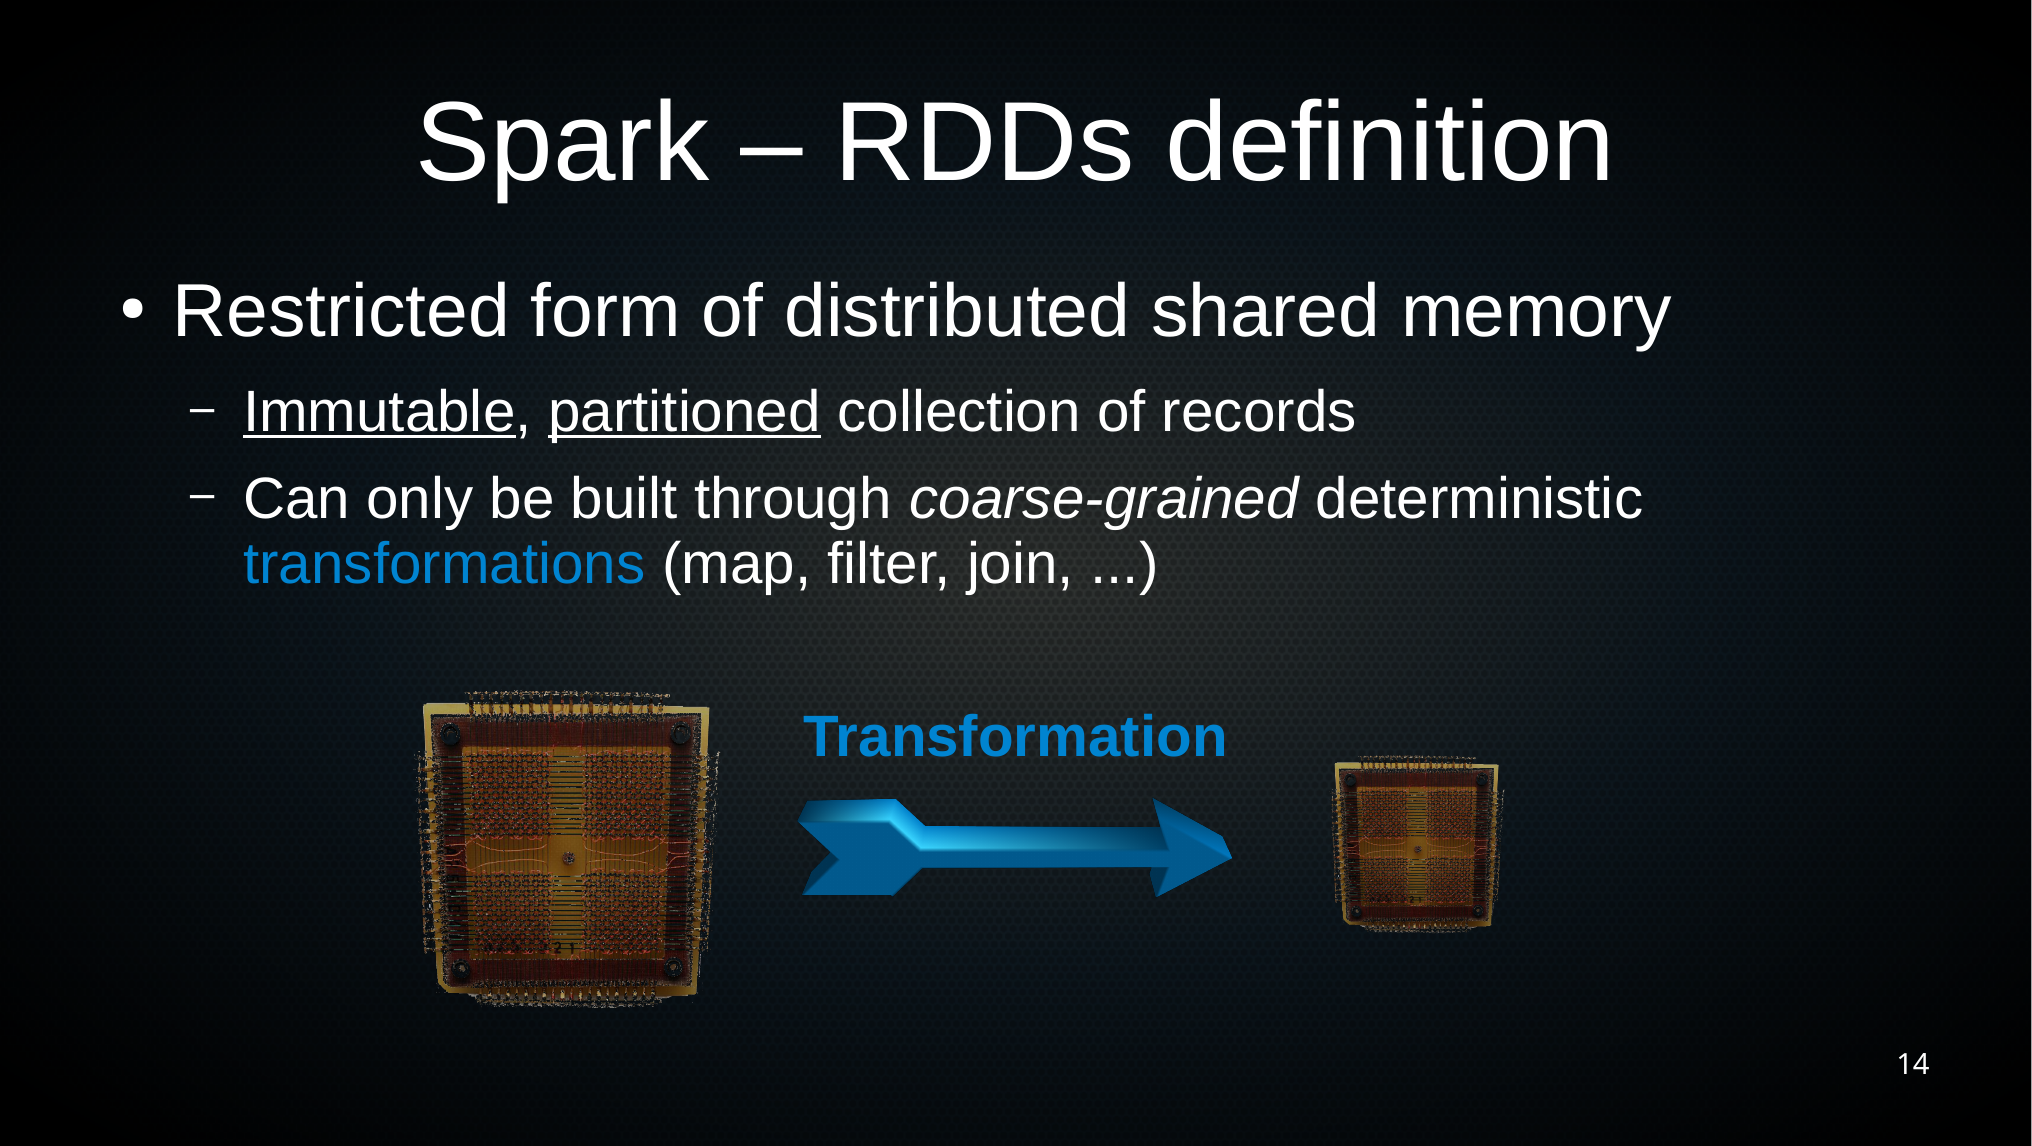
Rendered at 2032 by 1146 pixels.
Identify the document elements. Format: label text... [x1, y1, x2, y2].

title Spark – RDDs definition [101, 45, 1930, 237]
picture [0, 0, 2032, 1146]
text_box Transformation [788, 696, 1243, 777]
list Restricted form of distributed shared memory Immutable, partitioned collection of records Can only be built through coarse-grained deterministic transformations (map, filter, join, ...) [101, 268, 1890, 1052]
